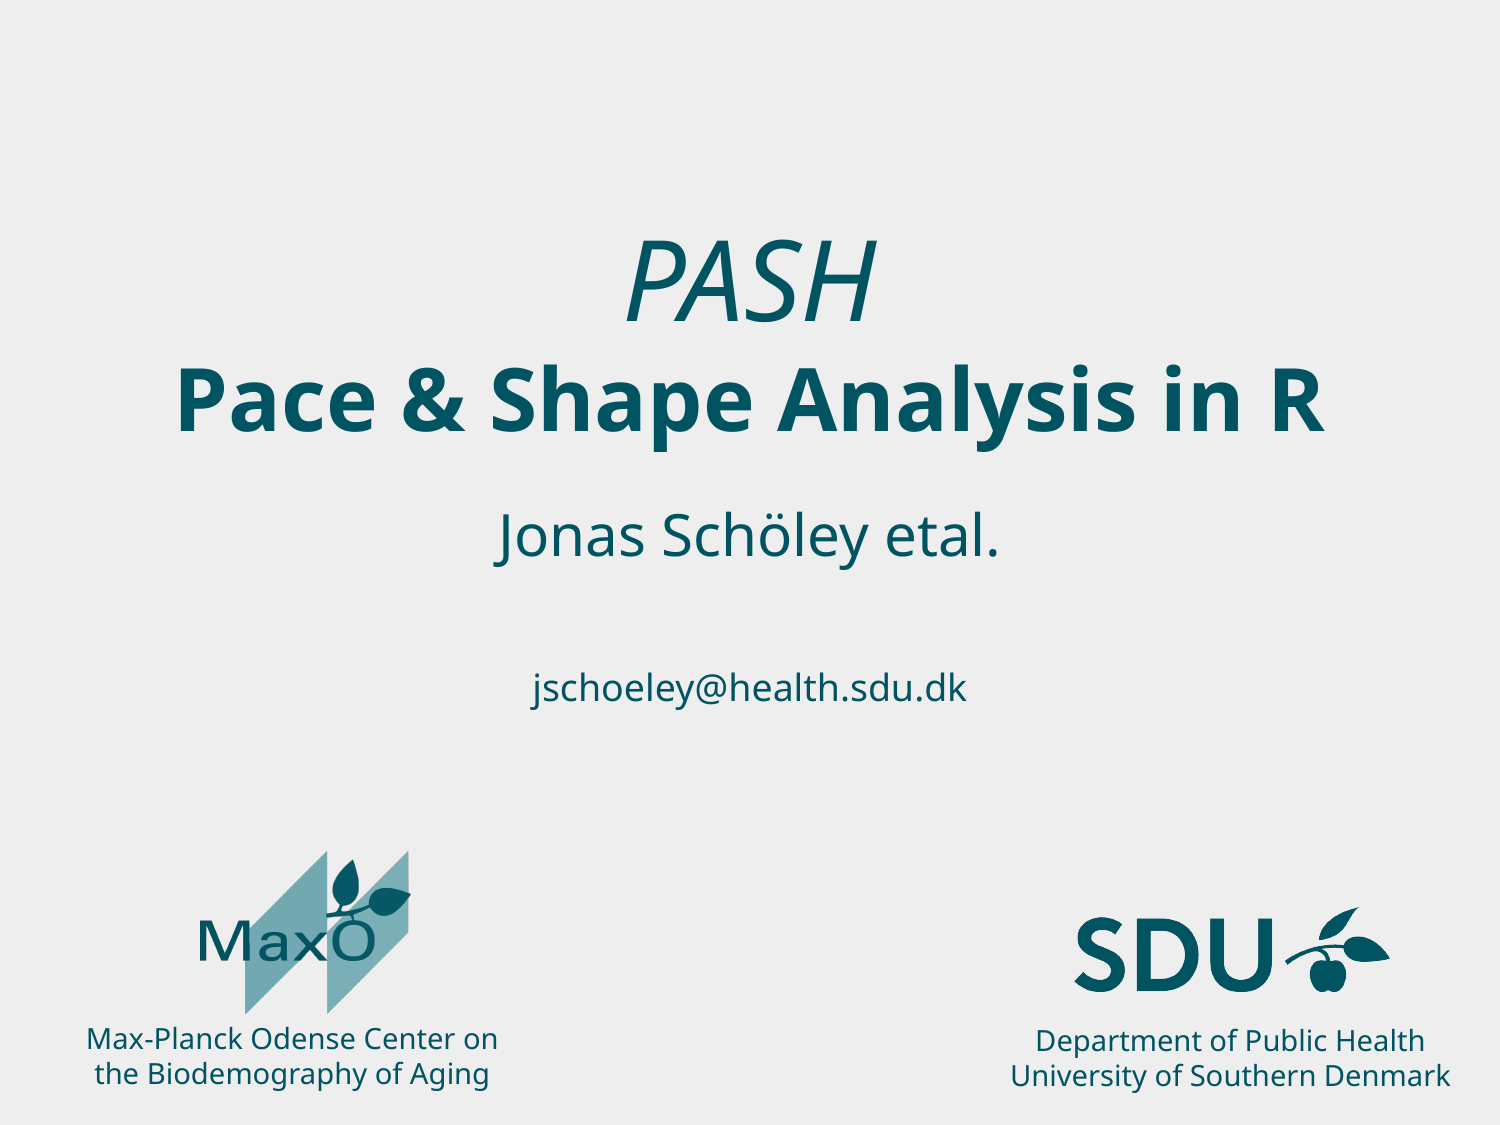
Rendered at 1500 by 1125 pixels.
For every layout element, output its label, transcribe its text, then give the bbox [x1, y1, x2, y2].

picture [200, 851, 411, 1014]
title PASH Pace & Shape Analysis in R [51, 239, 1449, 472]
text_box Max-Planck Odense Center on the Biodemography of Aging [51, 1004, 534, 1090]
subtitle Jonas Schöley etal. [51, 482, 1449, 656]
text_box jschoeley@health.sdu.dk [503, 631, 997, 742]
picture [1074, 907, 1390, 992]
text_box Department of Public Health University of Southern Denmark [961, 1007, 1500, 1125]
